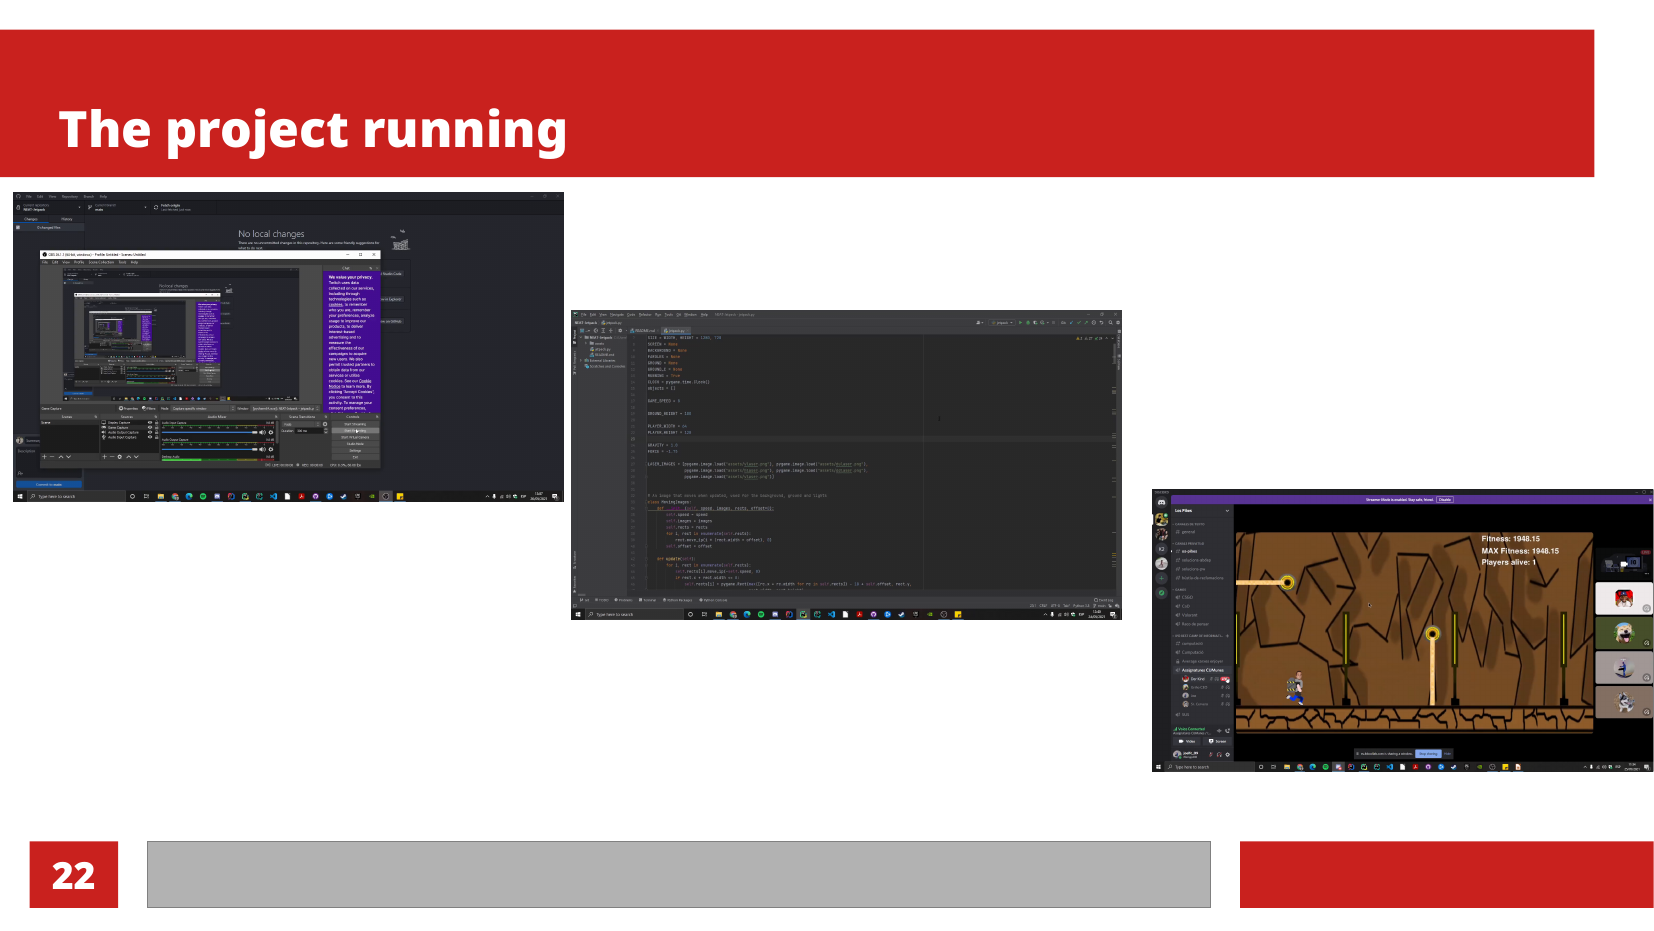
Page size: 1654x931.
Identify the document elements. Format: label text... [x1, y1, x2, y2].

text_box [13, 191, 565, 502]
text_box [1151, 489, 1654, 773]
text_box [570, 310, 1123, 621]
title The project running [59, 44, 1595, 163]
